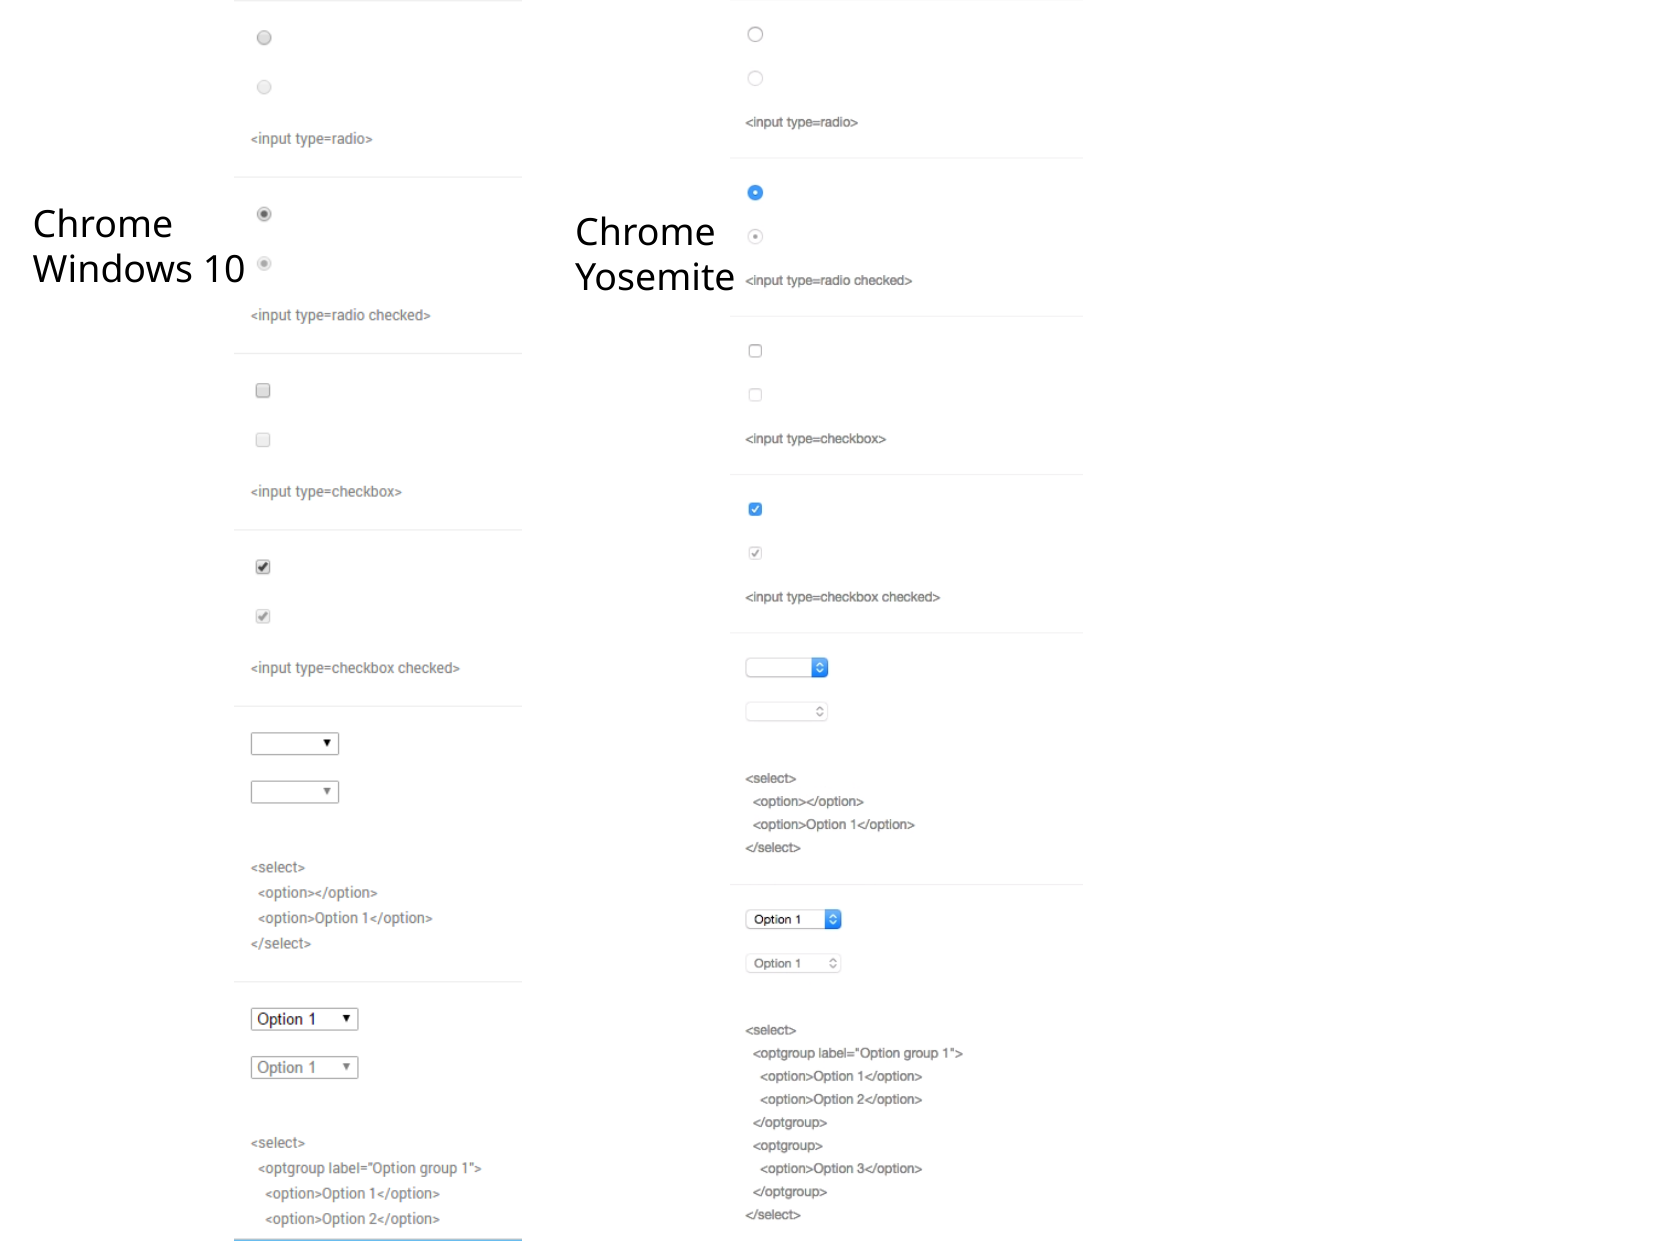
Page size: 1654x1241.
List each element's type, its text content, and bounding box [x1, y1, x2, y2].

text_box Chrome Windows 10 [17, 192, 277, 299]
picture [730, 0, 1083, 1238]
picture [234, 0, 522, 1241]
text_box Chrome Yosemite [560, 200, 819, 307]
